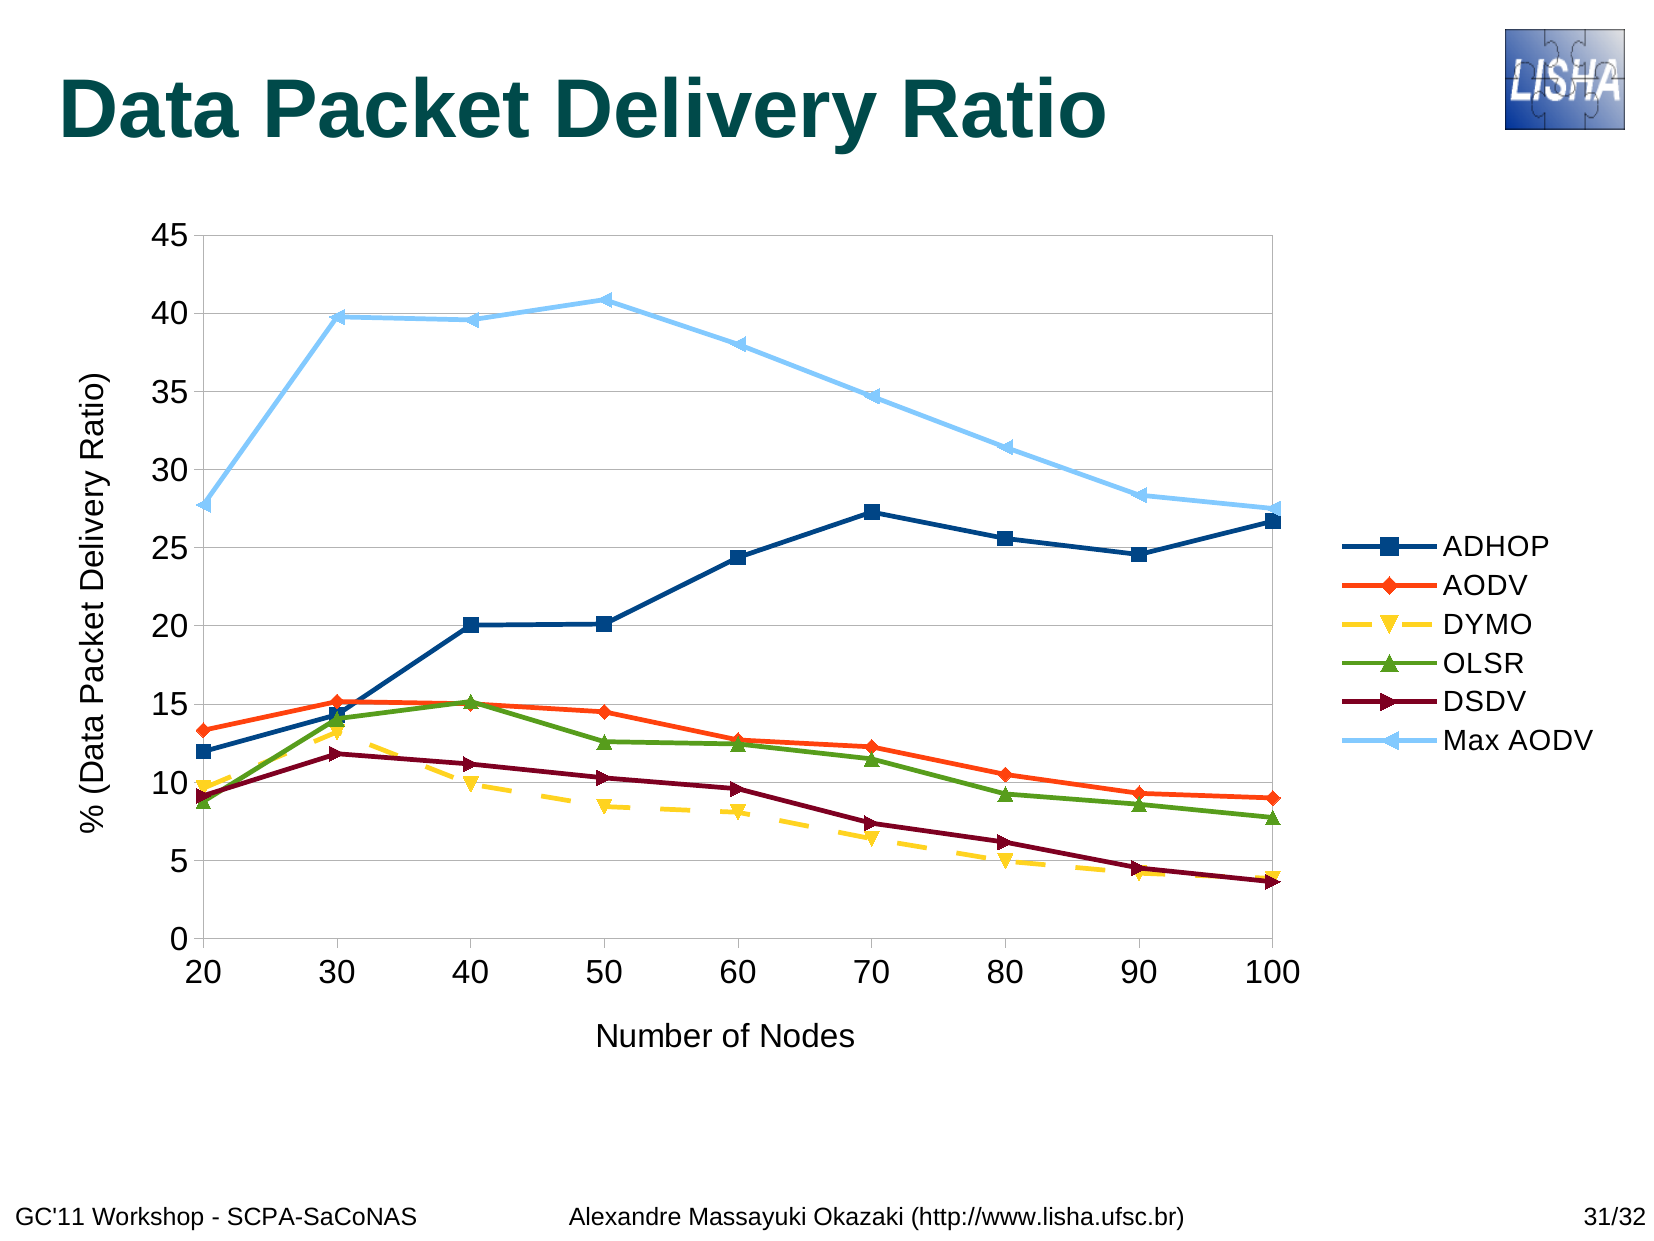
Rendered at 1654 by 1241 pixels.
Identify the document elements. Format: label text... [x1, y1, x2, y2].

picture [1595, 29, 1625, 130]
title Data Packet Delivery Ratio [58, 11, 1595, 199]
chart [36, 199, 1617, 1088]
